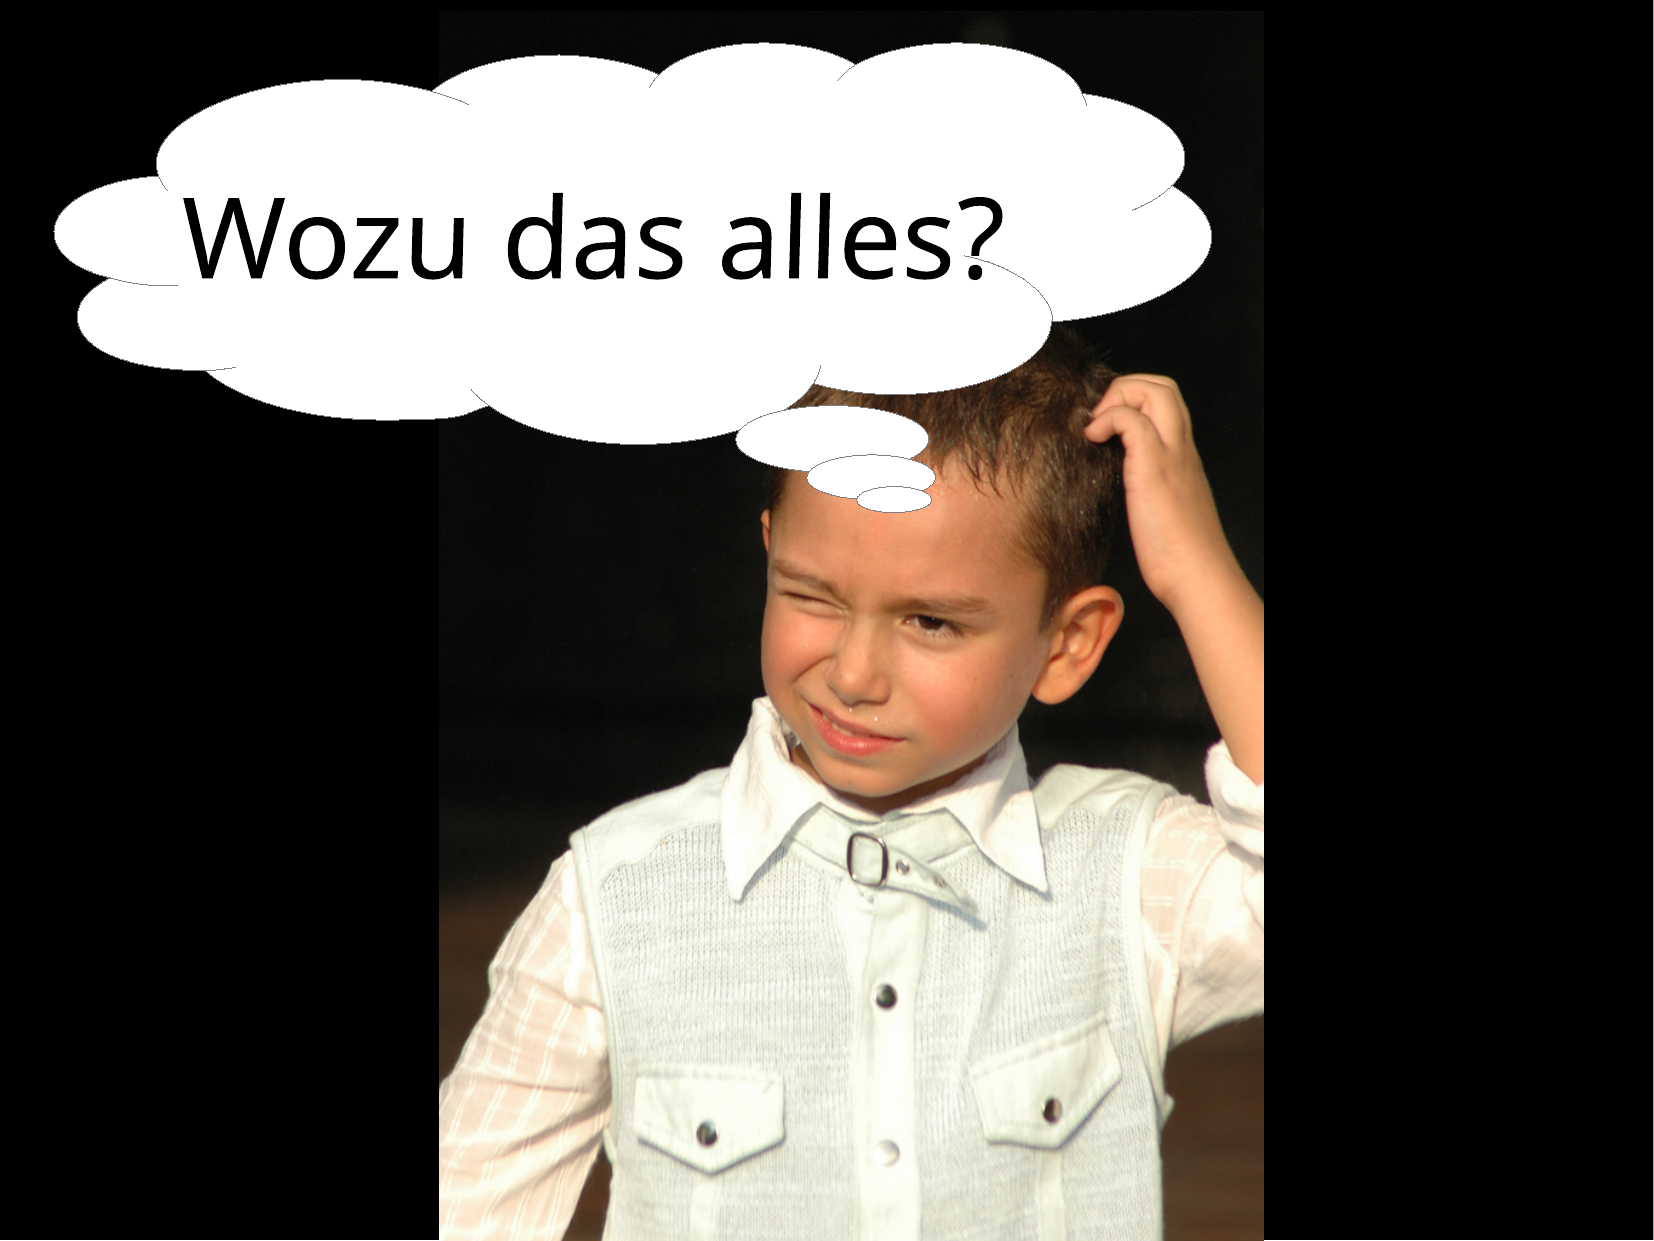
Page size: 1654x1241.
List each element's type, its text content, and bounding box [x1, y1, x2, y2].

text_box Wozu das alles? [53, 42, 1212, 513]
picture [439, 11, 1264, 1241]
